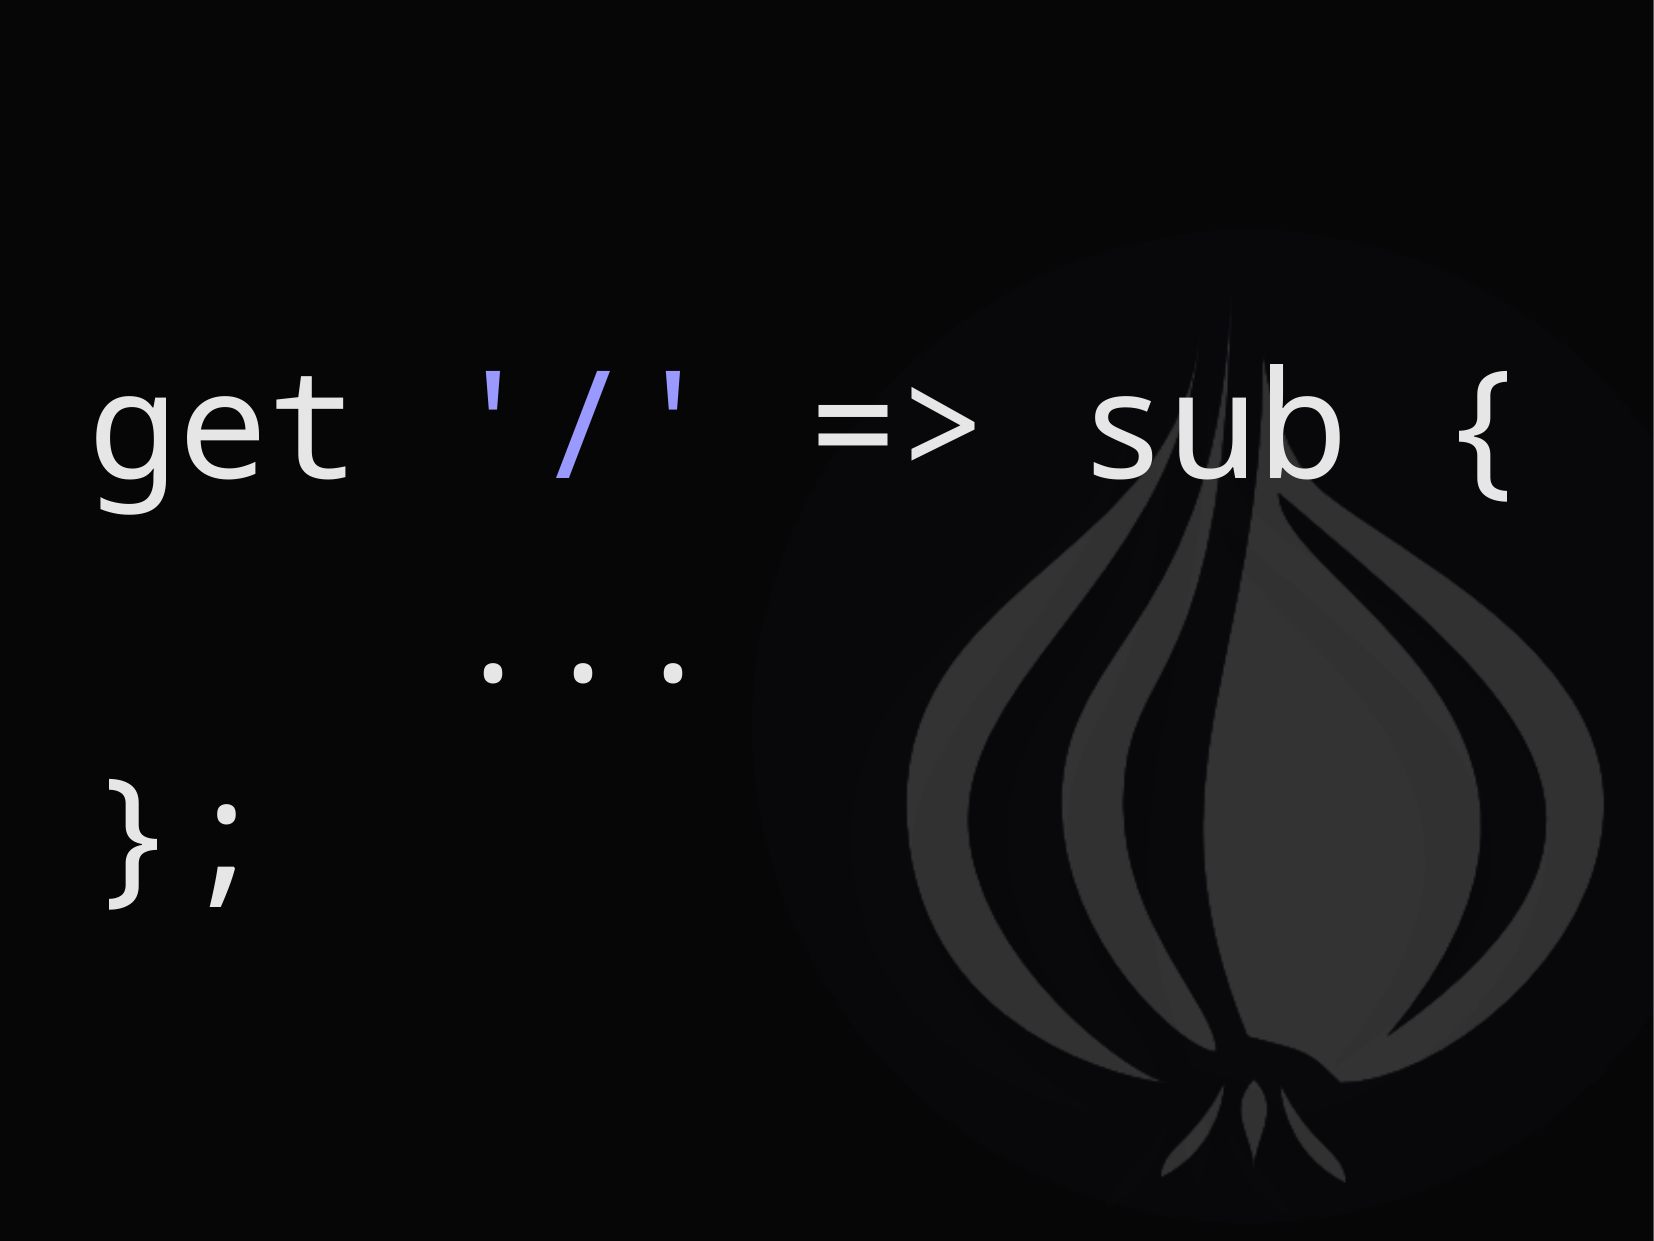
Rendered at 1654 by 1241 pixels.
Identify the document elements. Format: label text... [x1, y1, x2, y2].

picture [0, 0, 1654, 1241]
subtitle get '/' => sub { ... }; [88, 214, 1577, 1034]
